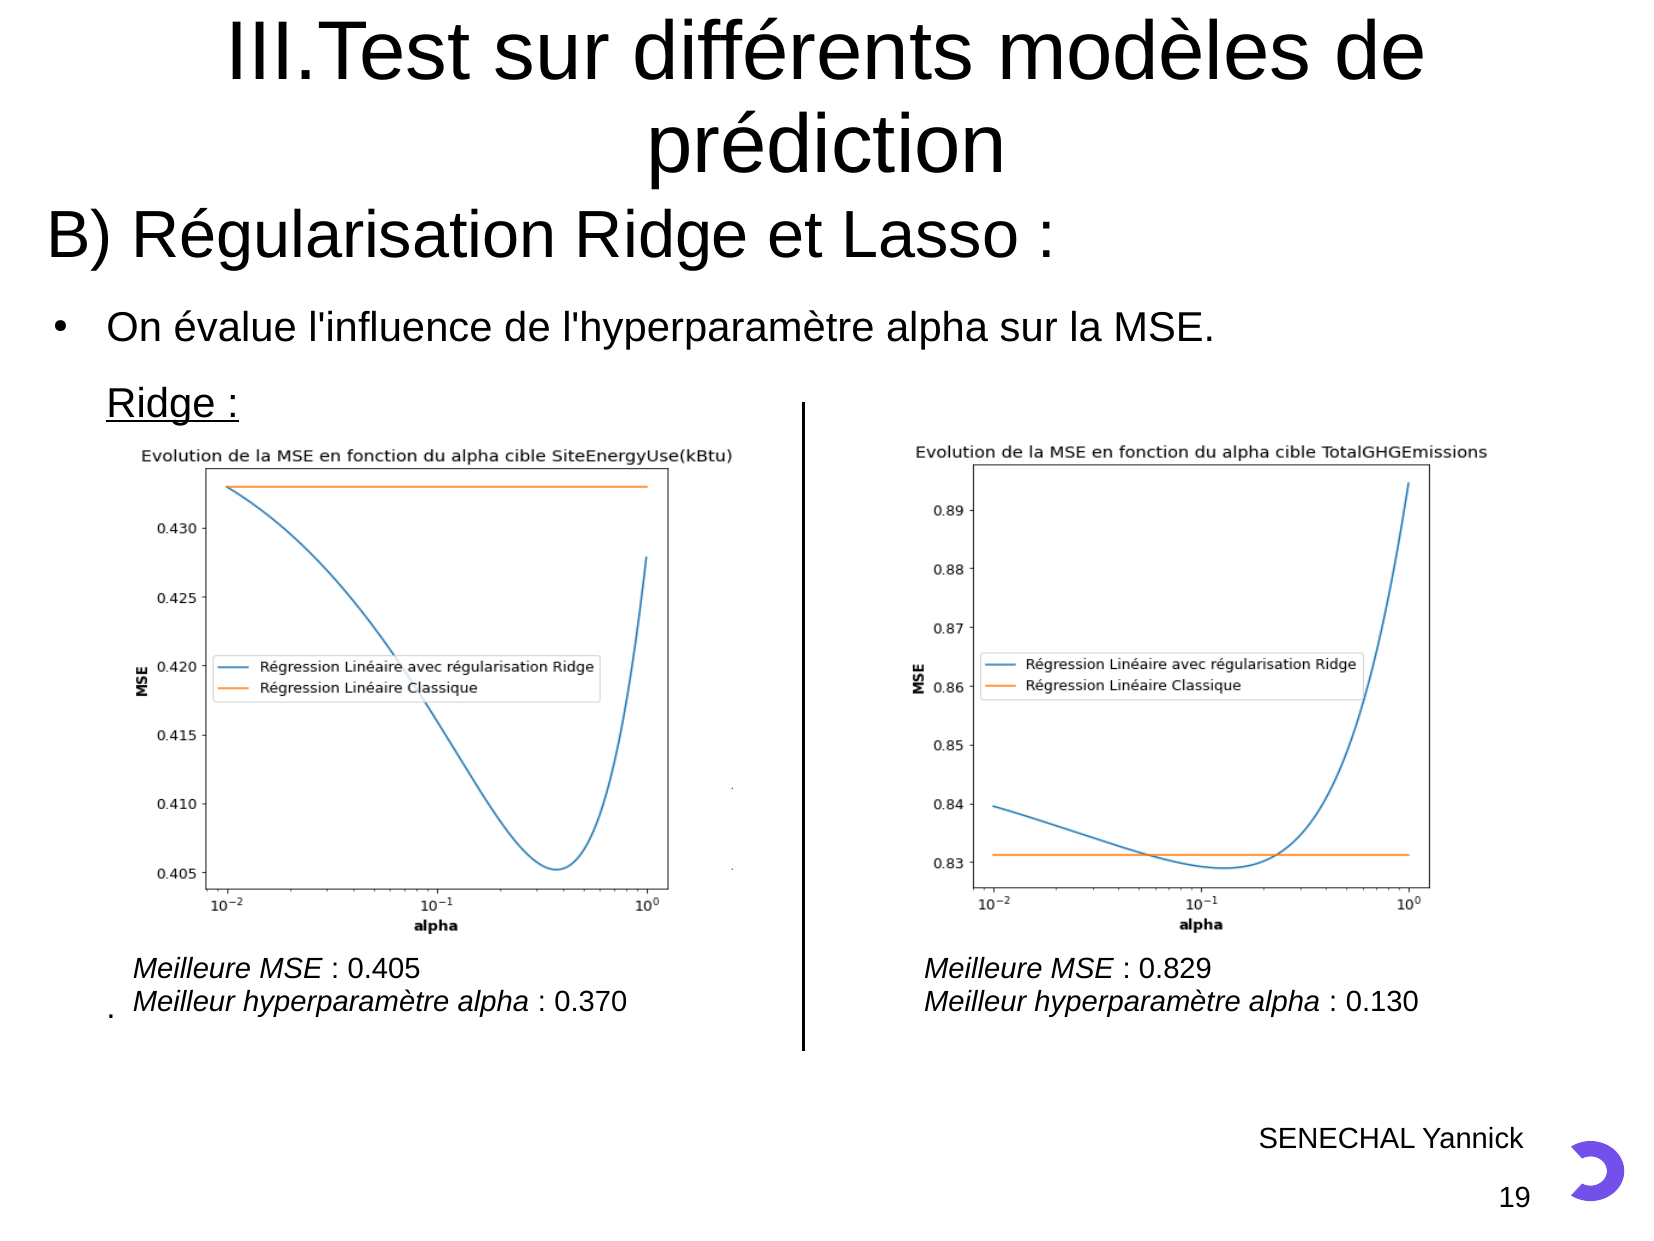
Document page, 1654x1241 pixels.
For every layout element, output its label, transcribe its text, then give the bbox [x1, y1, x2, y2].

text_box Meilleure MSE : 0.829 Meilleur hyperparamètre alpha : 0.130 [909, 944, 1583, 1099]
list On évalue l'influence de l'hyperparamètre alpha sur la MSE. Ridge : . [35, 303, 1524, 1241]
picture [129, 436, 733, 934]
picture [907, 441, 1489, 934]
title III.Test sur différents modèles de prédiction [82, 0, 1571, 201]
text_box Meilleure MSE : 0.405 Meilleur hyperparamètre alpha : 0.370 [118, 944, 792, 1099]
list B) Régularisation Ridge et Lasso : [0, 197, 1464, 1016]
picture [1539, 1125, 1642, 1217]
